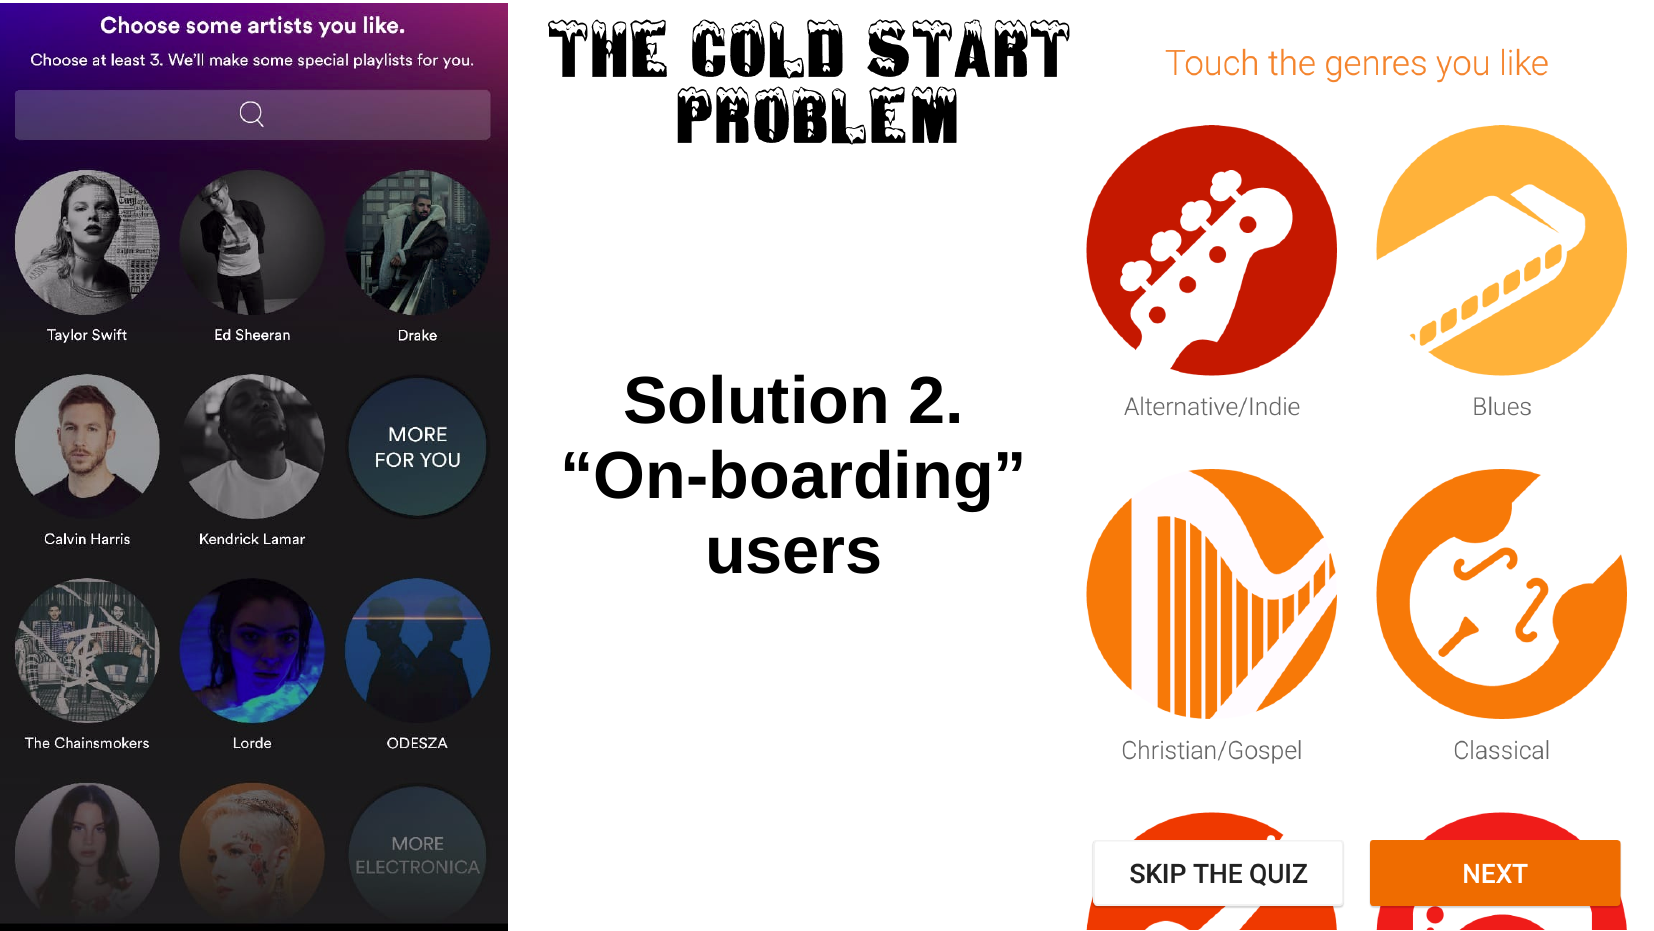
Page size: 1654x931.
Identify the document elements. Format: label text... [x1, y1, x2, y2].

picture [0, 3, 508, 931]
text_box Solution 2. “On-boarding” users [542, 356, 1046, 745]
picture [546, 0, 1653, 930]
